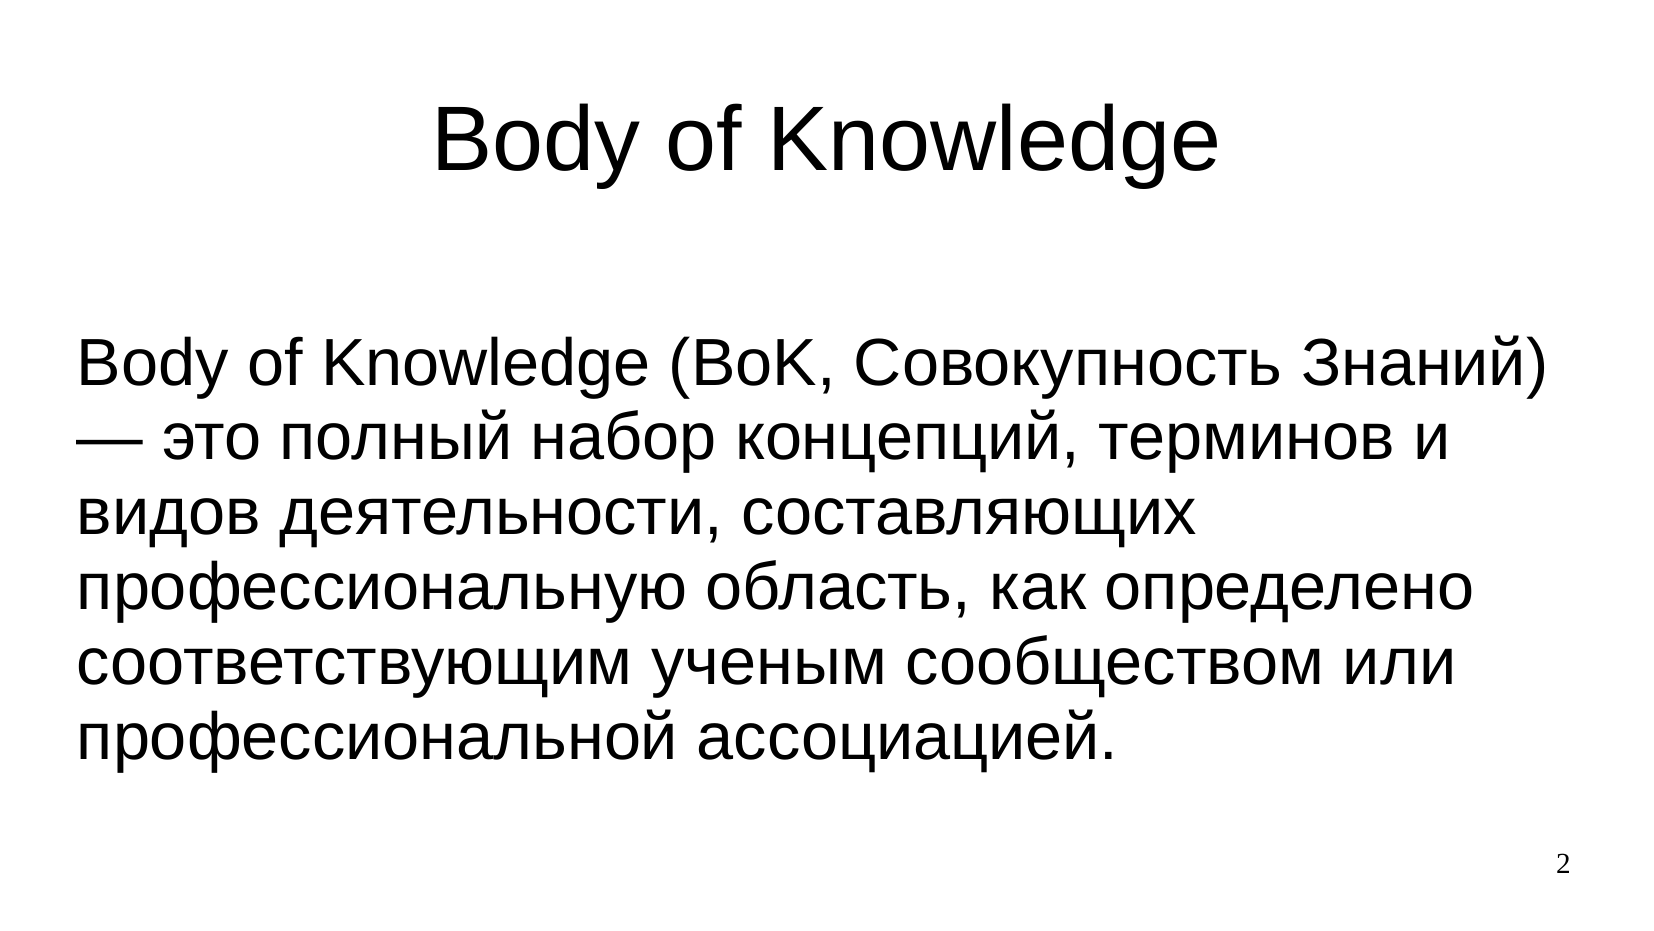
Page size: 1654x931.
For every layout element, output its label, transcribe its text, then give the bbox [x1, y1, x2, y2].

title Body of Knowledge [82, 60, 1571, 216]
list Body of Knowledge (BoK, Совокупность Знаний) — это полный набор концепций, терминов и видов деятельности, составляющих профессиональную область, как определено соответствующим ученым сообществом или профессиональной ассоциацией. [76, 324, 1565, 865]
